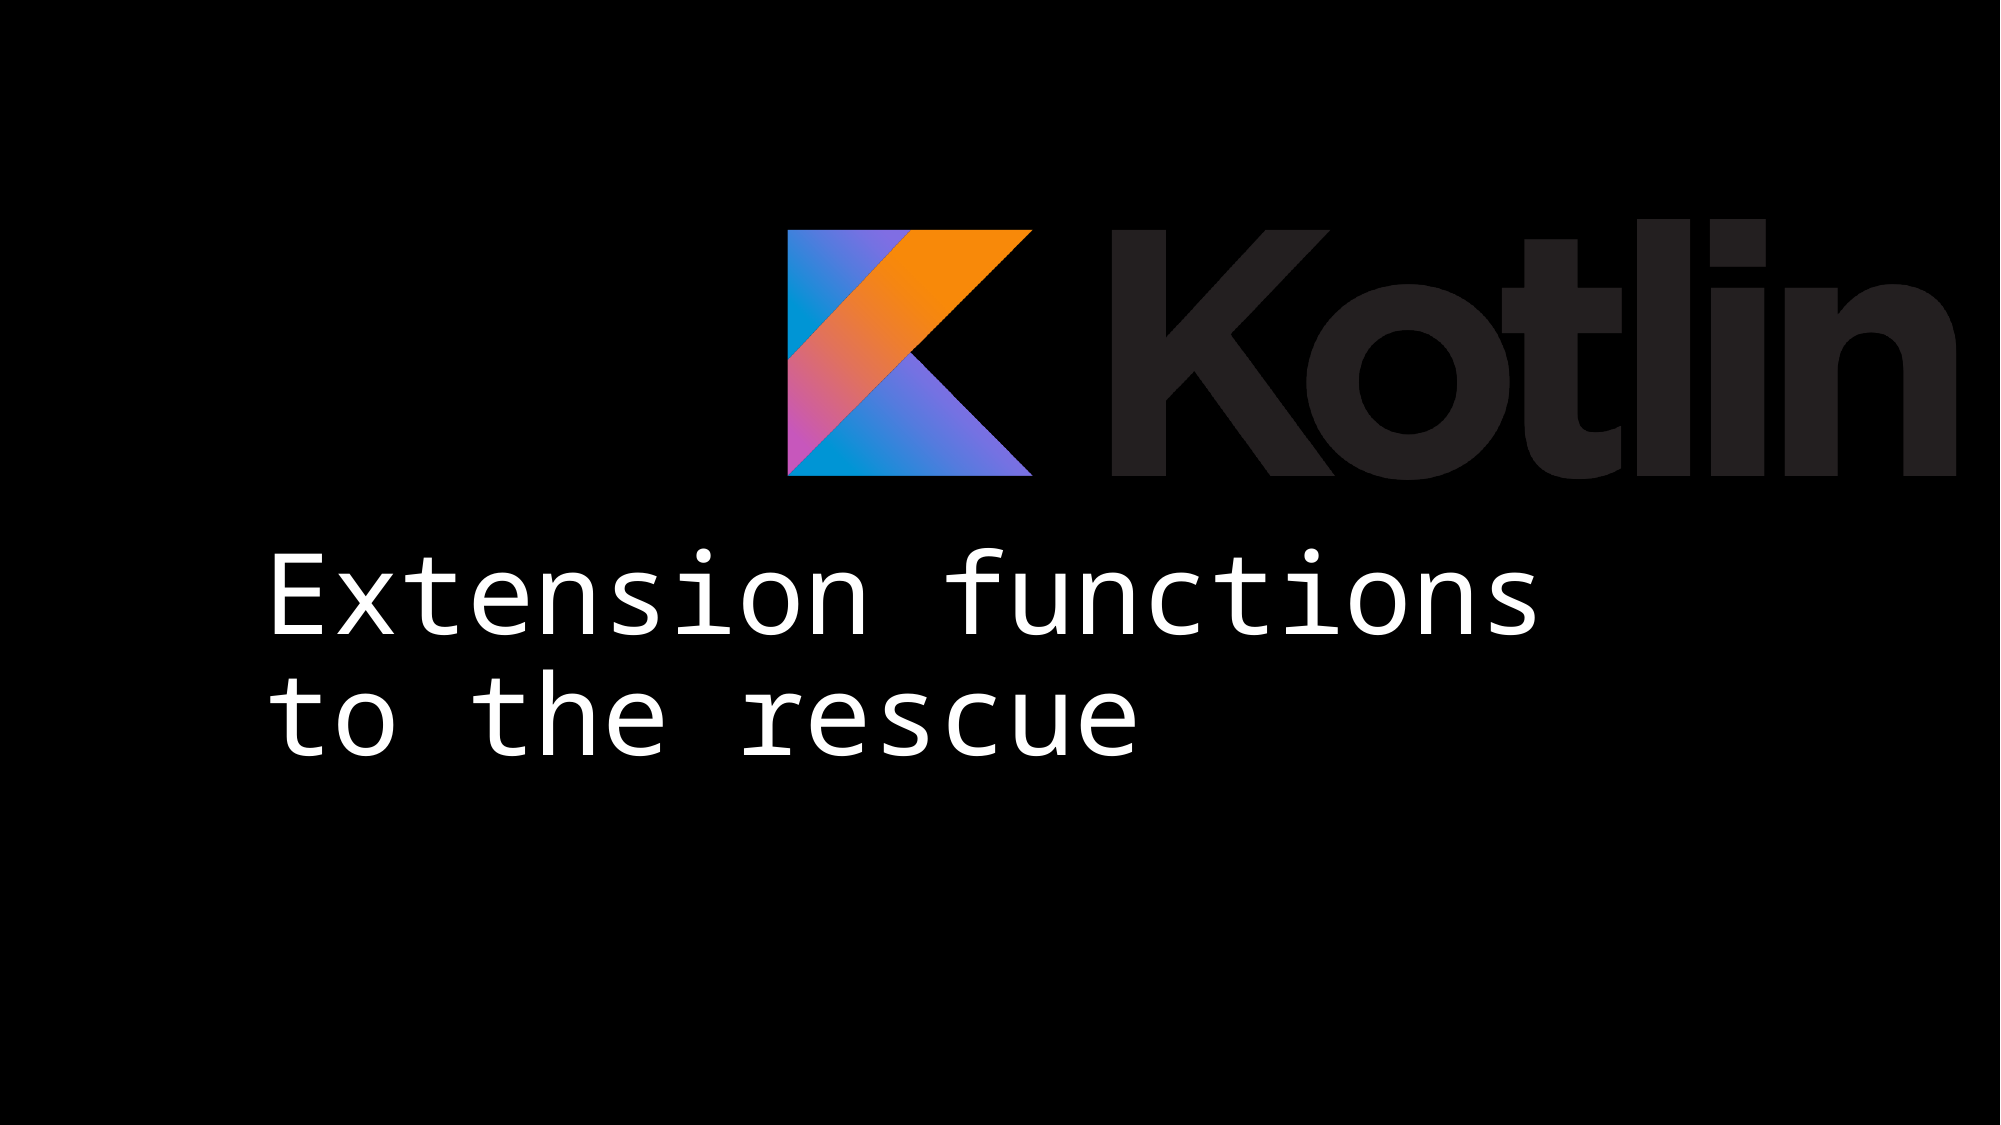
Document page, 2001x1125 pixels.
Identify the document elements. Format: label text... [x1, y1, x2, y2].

picture [787, 219, 1957, 480]
title Extension functions to the rescue [249, 337, 1750, 788]
